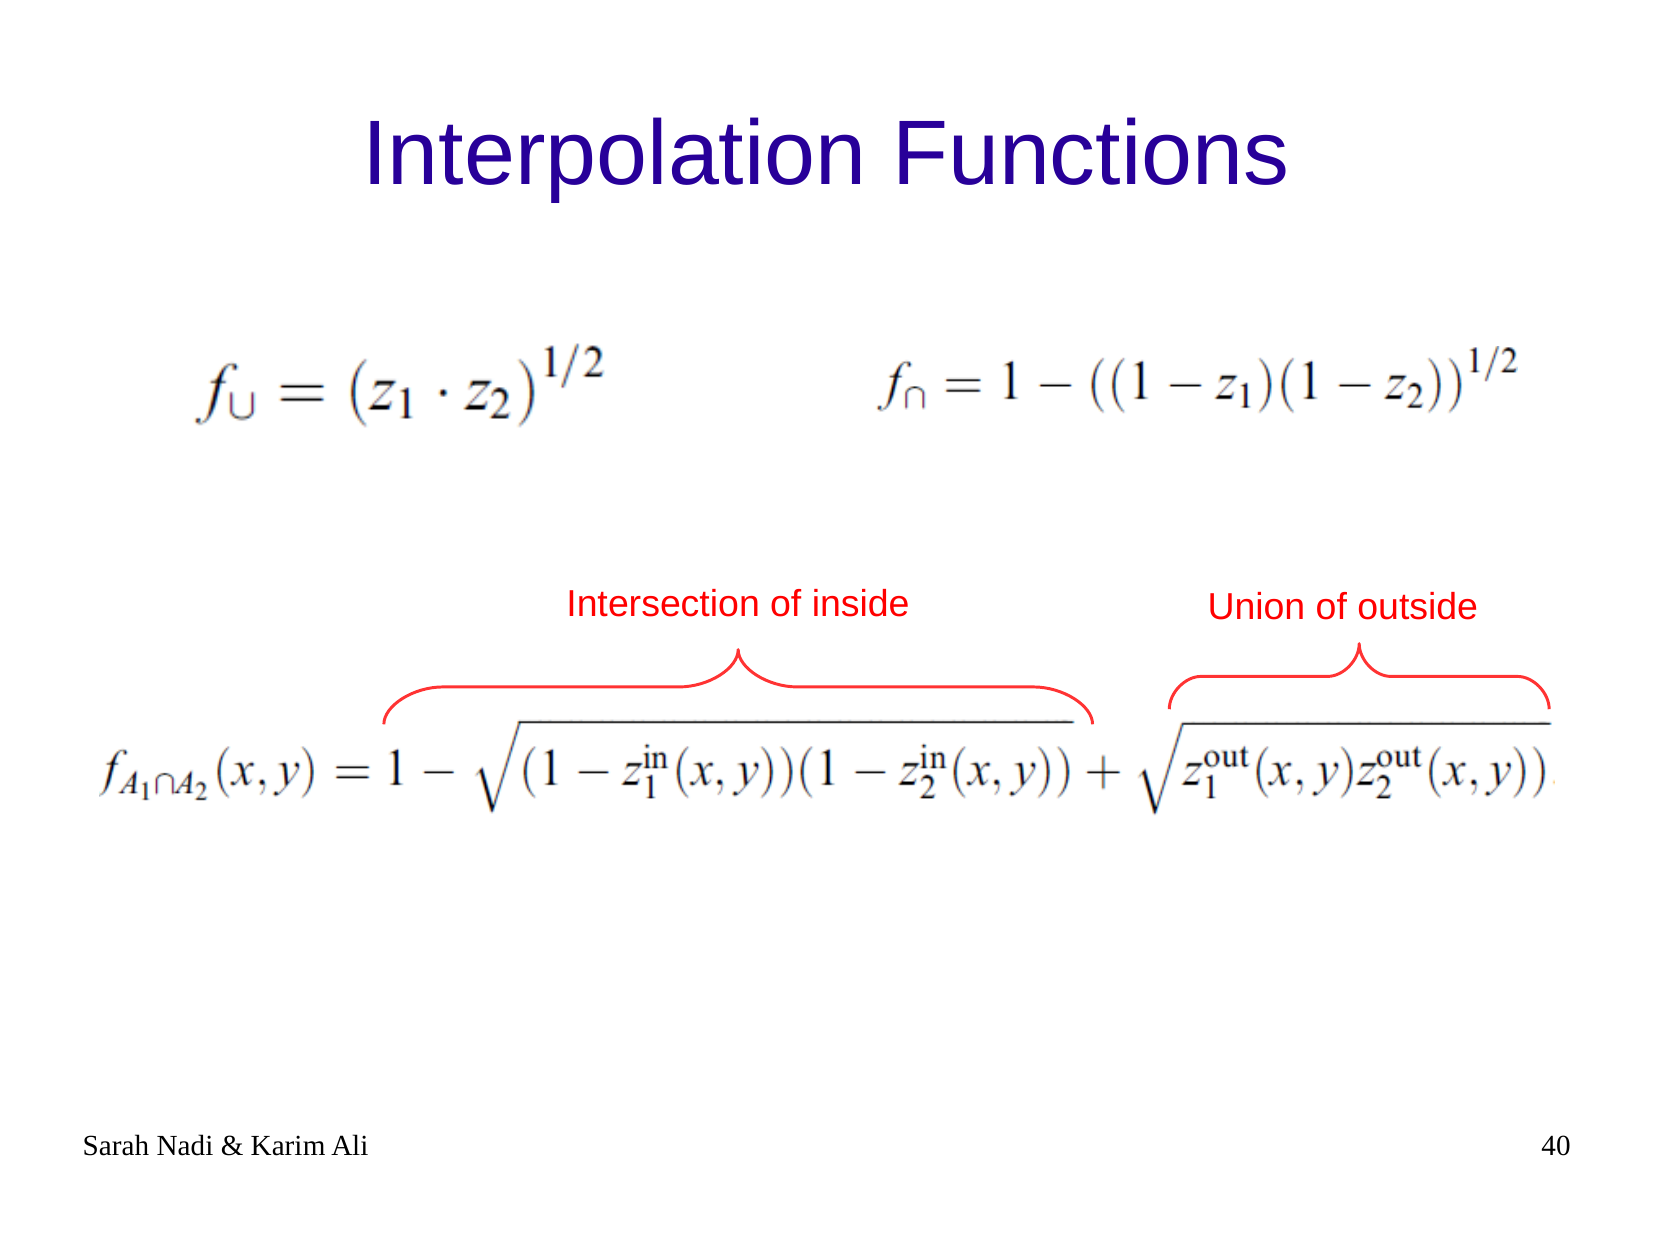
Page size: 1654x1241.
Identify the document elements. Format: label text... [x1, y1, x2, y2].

picture [868, 346, 1518, 417]
text_box Intersection of inside [551, 574, 925, 647]
picture [99, 715, 1555, 817]
picture [186, 340, 609, 443]
title Interpolation Functions [82, 56, 1571, 250]
text_box Union of outside [1192, 578, 1526, 642]
